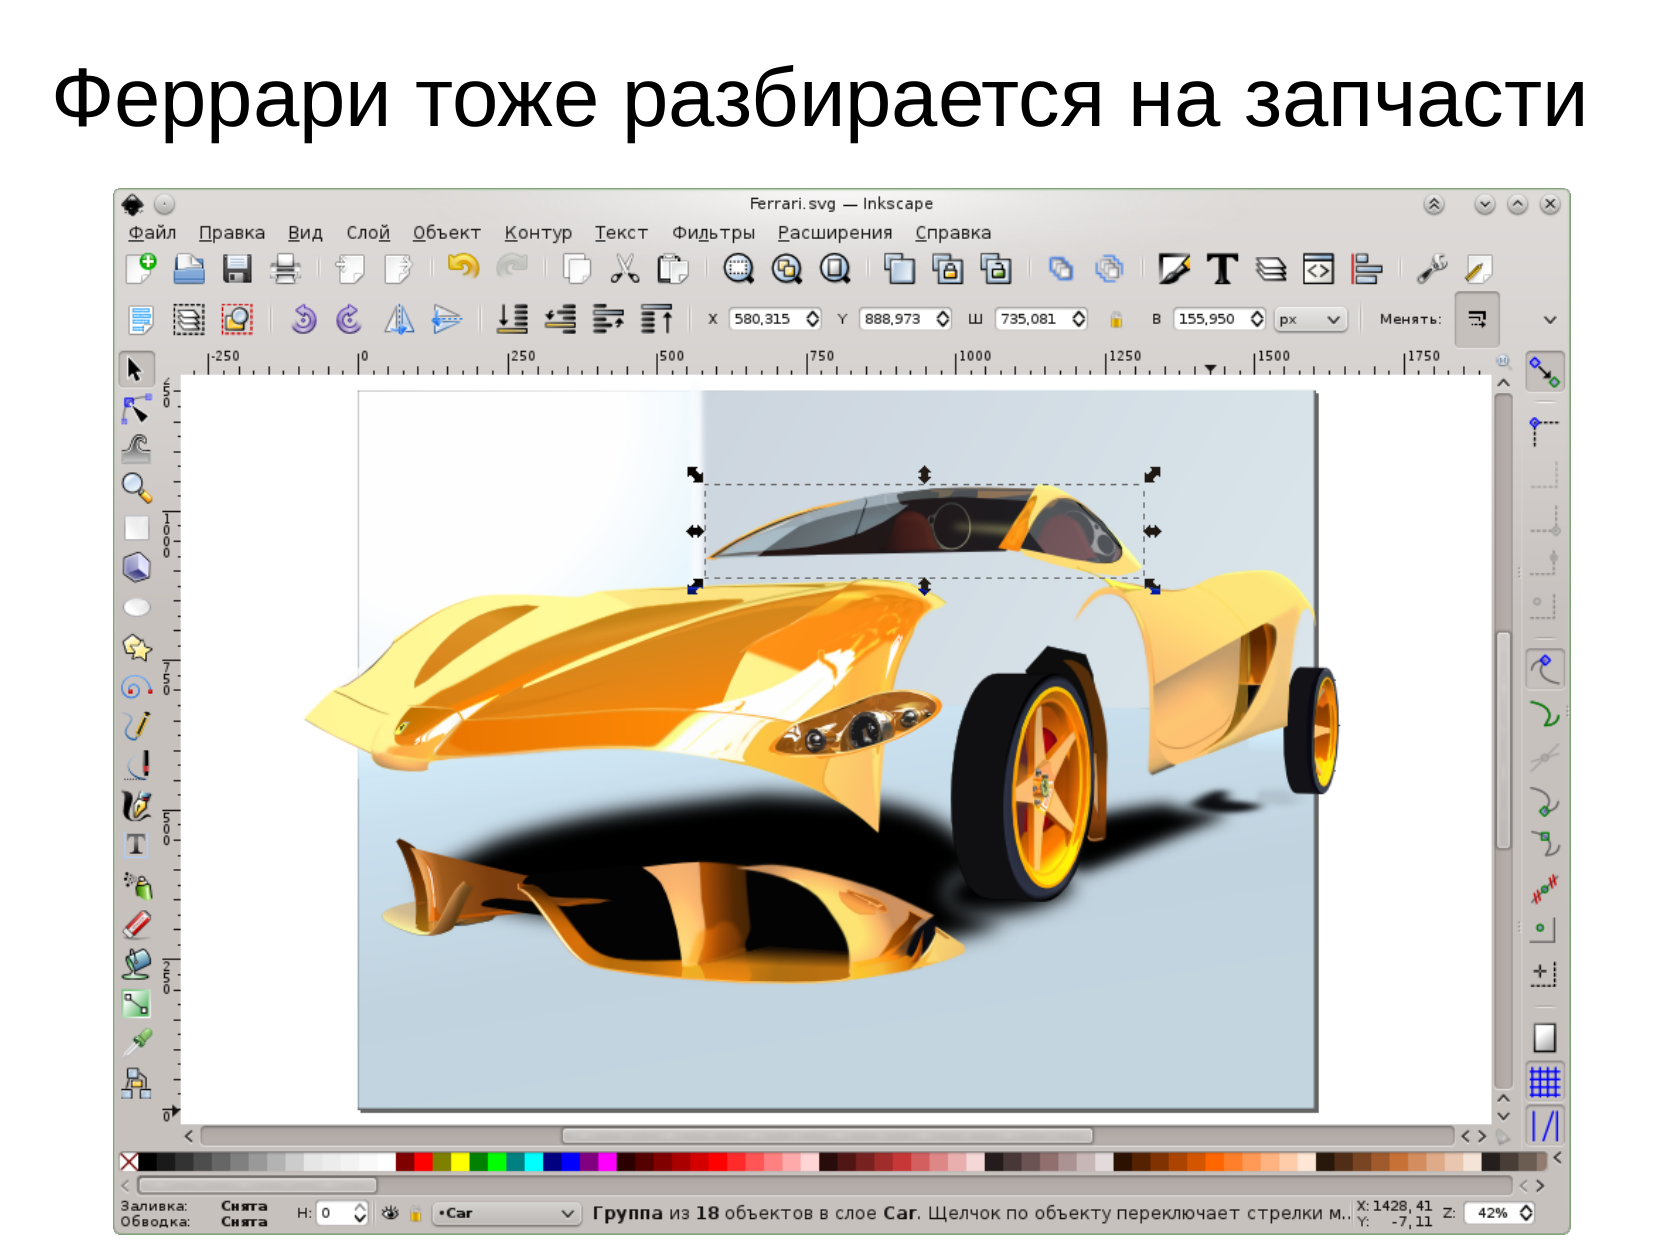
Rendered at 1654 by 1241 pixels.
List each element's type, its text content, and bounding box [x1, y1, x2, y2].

title Феррари тоже разбирается на запчасти [35, 29, 1607, 166]
picture [113, 188, 1571, 1235]
